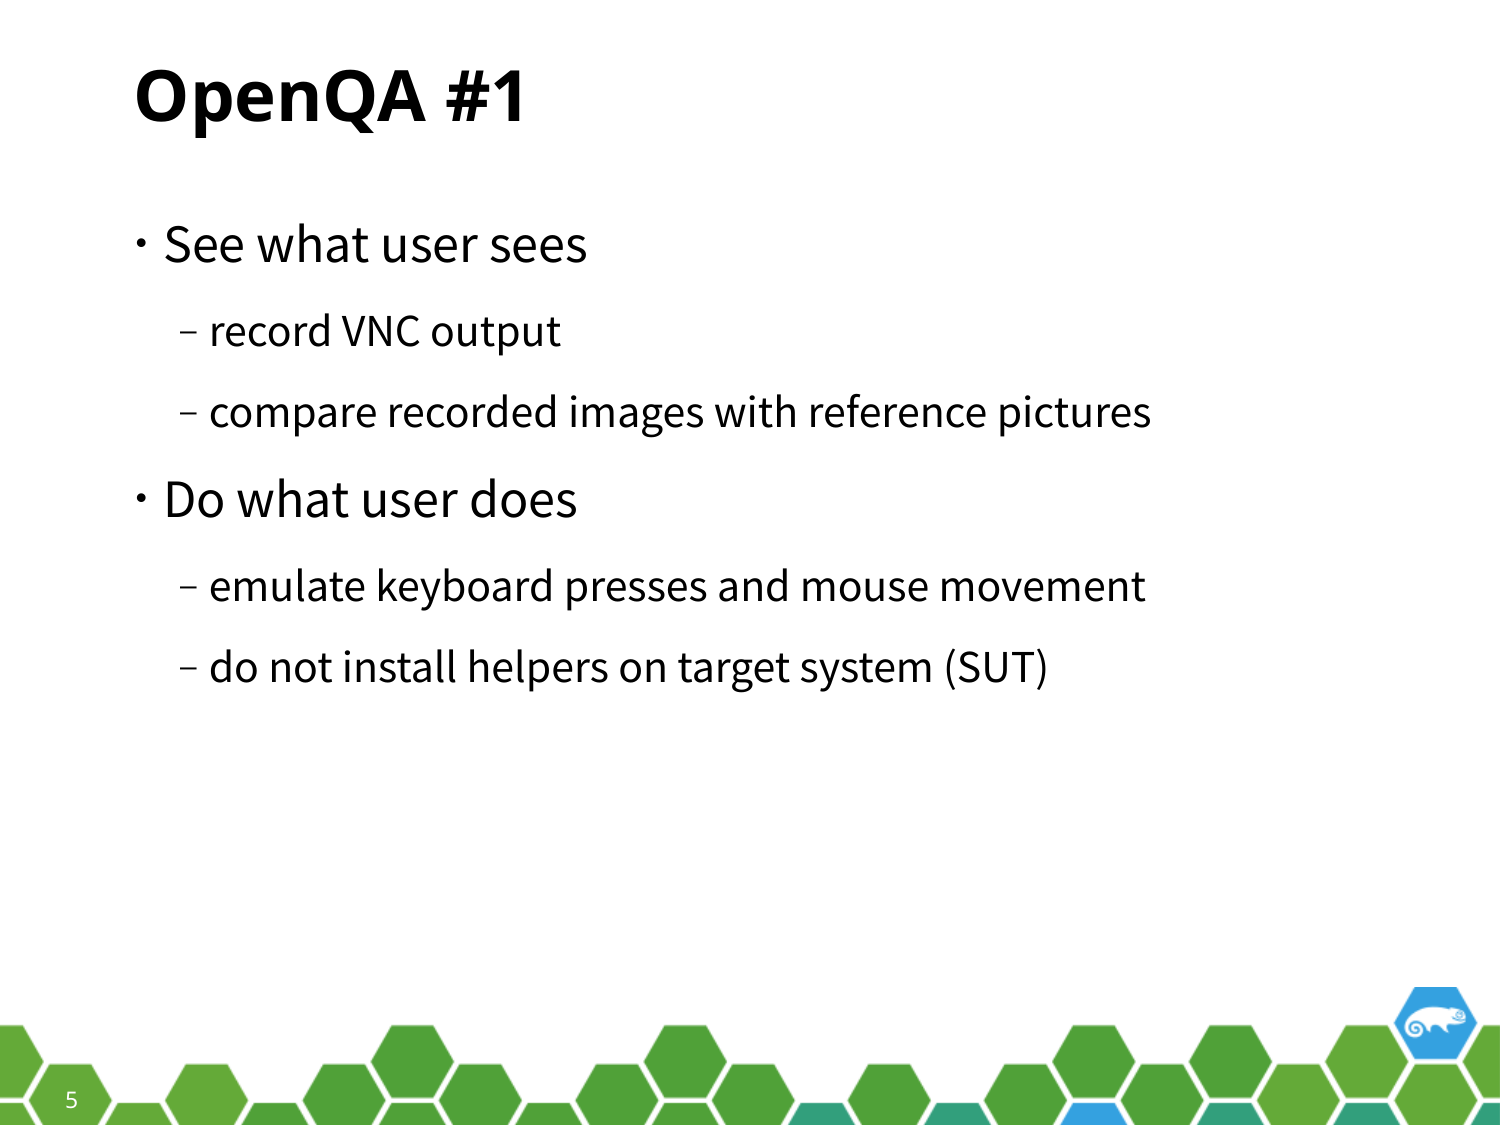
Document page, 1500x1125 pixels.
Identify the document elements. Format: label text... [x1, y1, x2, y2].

title OpenQA #1 [133, 12, 1370, 175]
list See what user sees record VNC output compare recorded images with reference pictures Do what user does emulate keyboard presses and mouse movement do not install helpers on target system (SUT) [135, 209, 1372, 862]
picture [0, 987, 1500, 1125]
